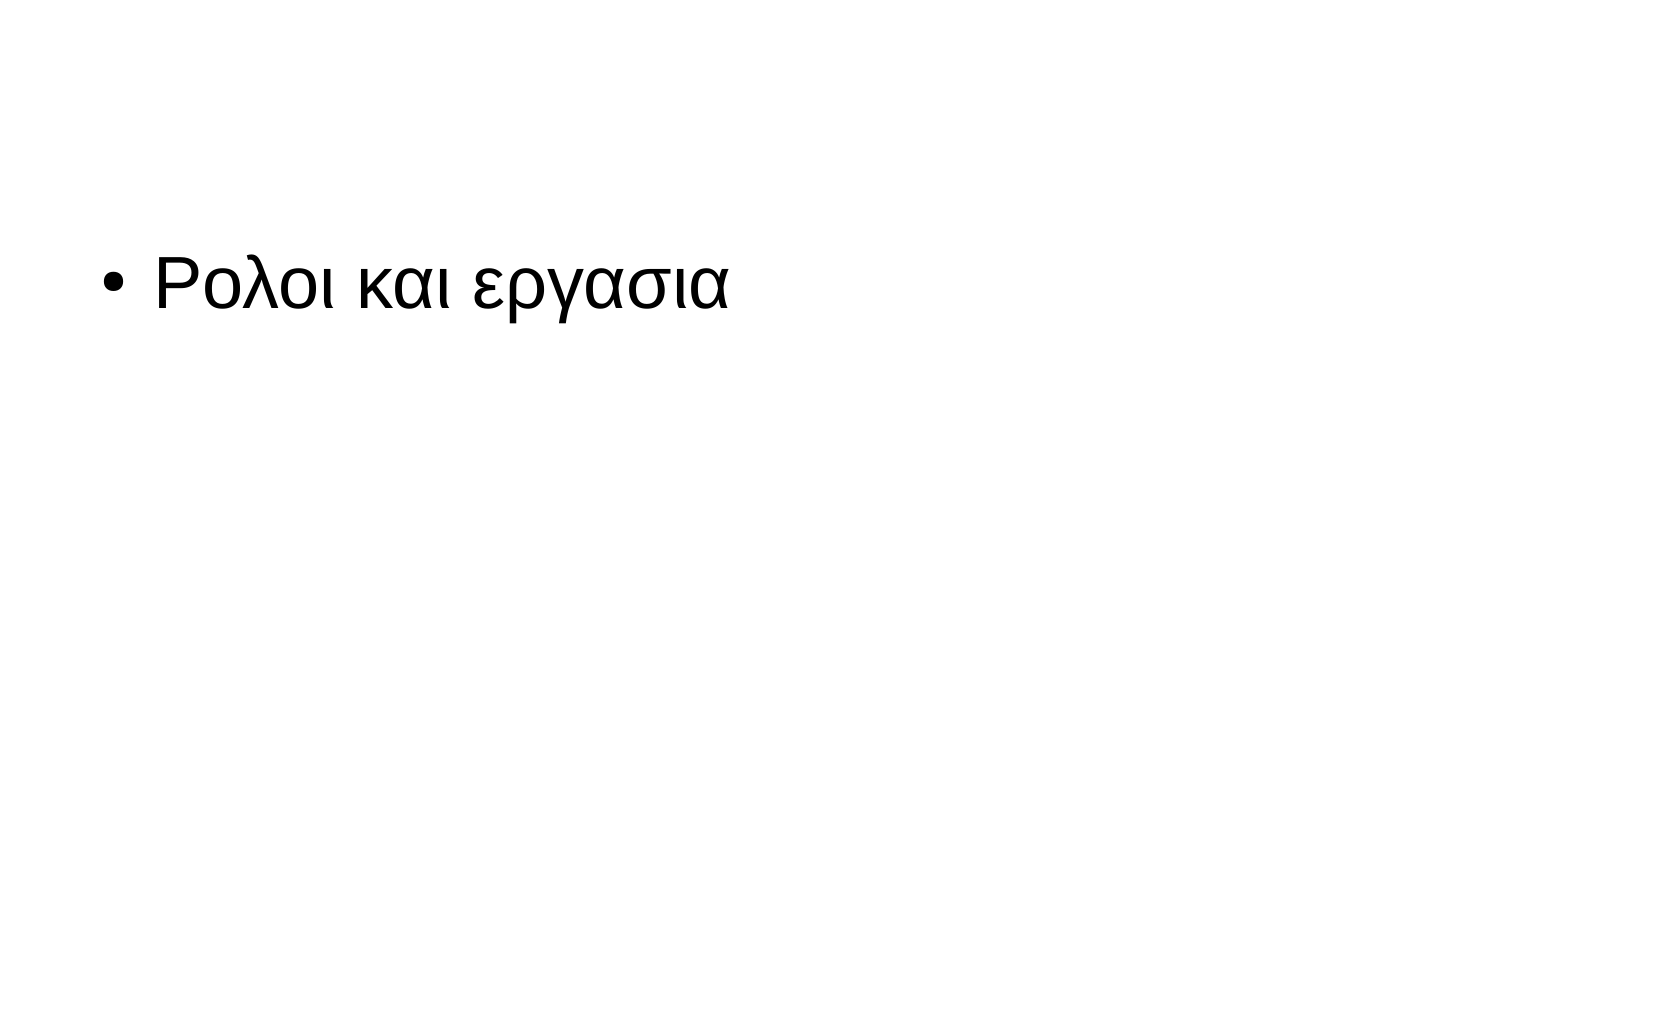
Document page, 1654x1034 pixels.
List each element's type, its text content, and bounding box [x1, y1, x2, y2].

list Ρολοι και εργασια [82, 241, 1571, 842]
